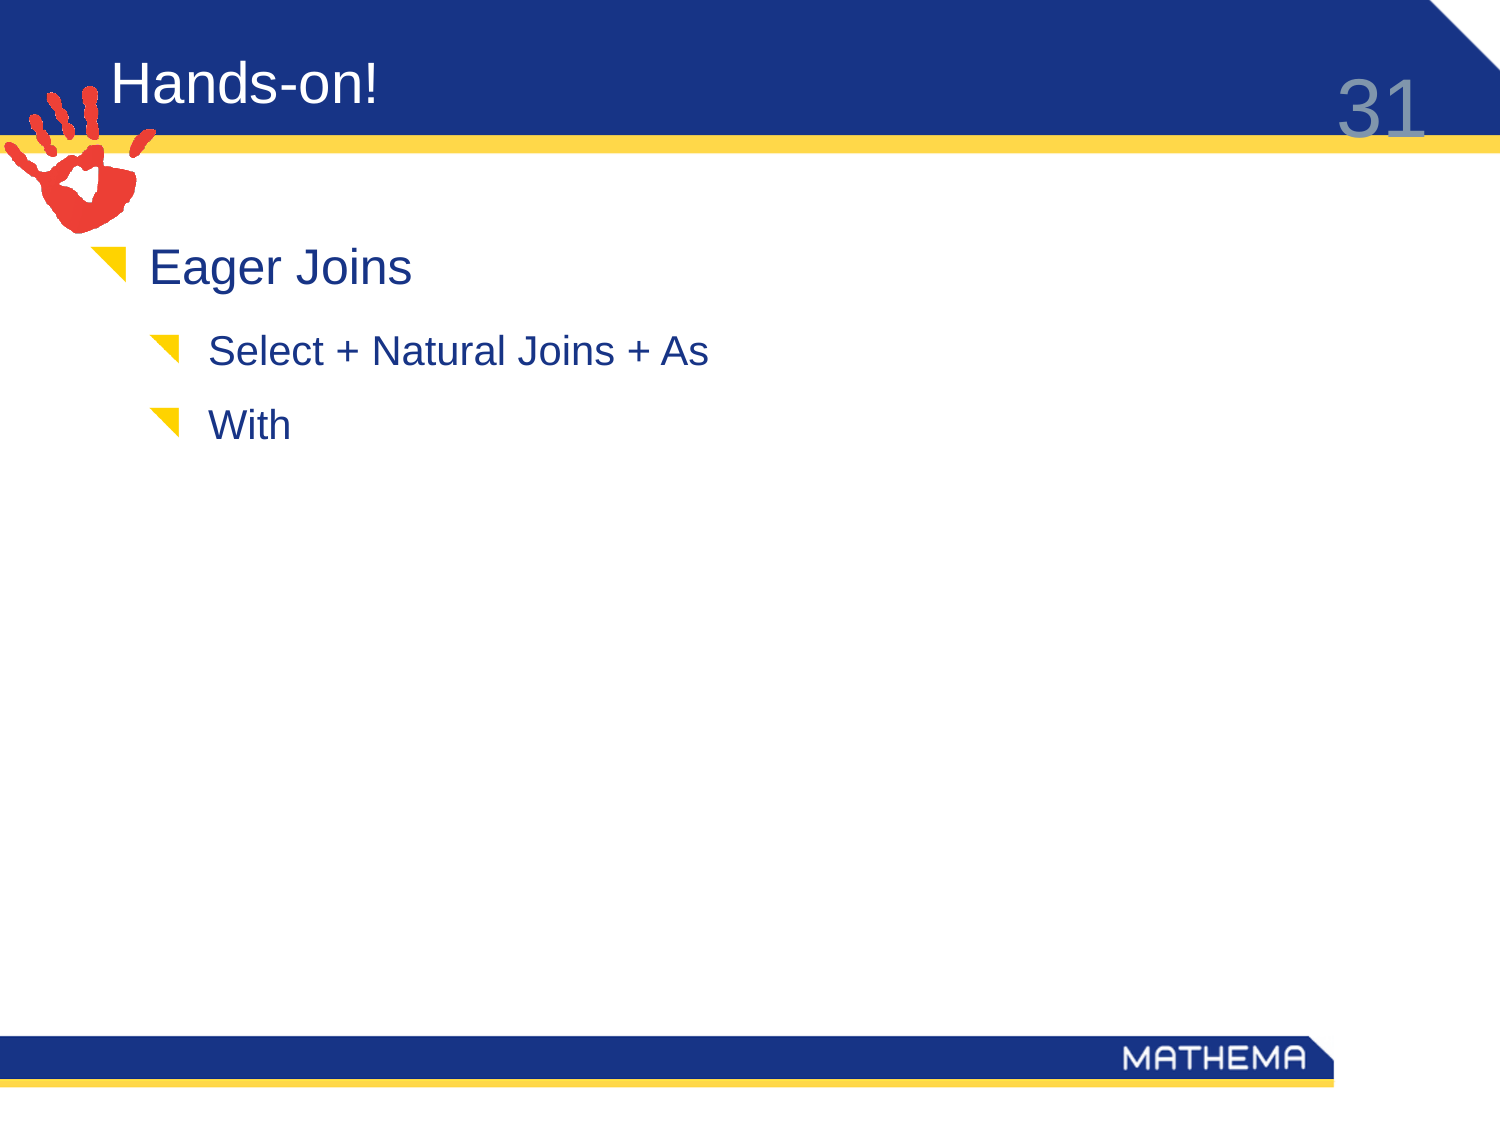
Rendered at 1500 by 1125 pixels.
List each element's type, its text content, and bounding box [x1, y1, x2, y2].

title Hands-on! [75, 0, 1426, 174]
picture [0, 0, 1500, 1125]
list Eager Joins Select + Natural Joins + As With [75, 227, 1426, 970]
